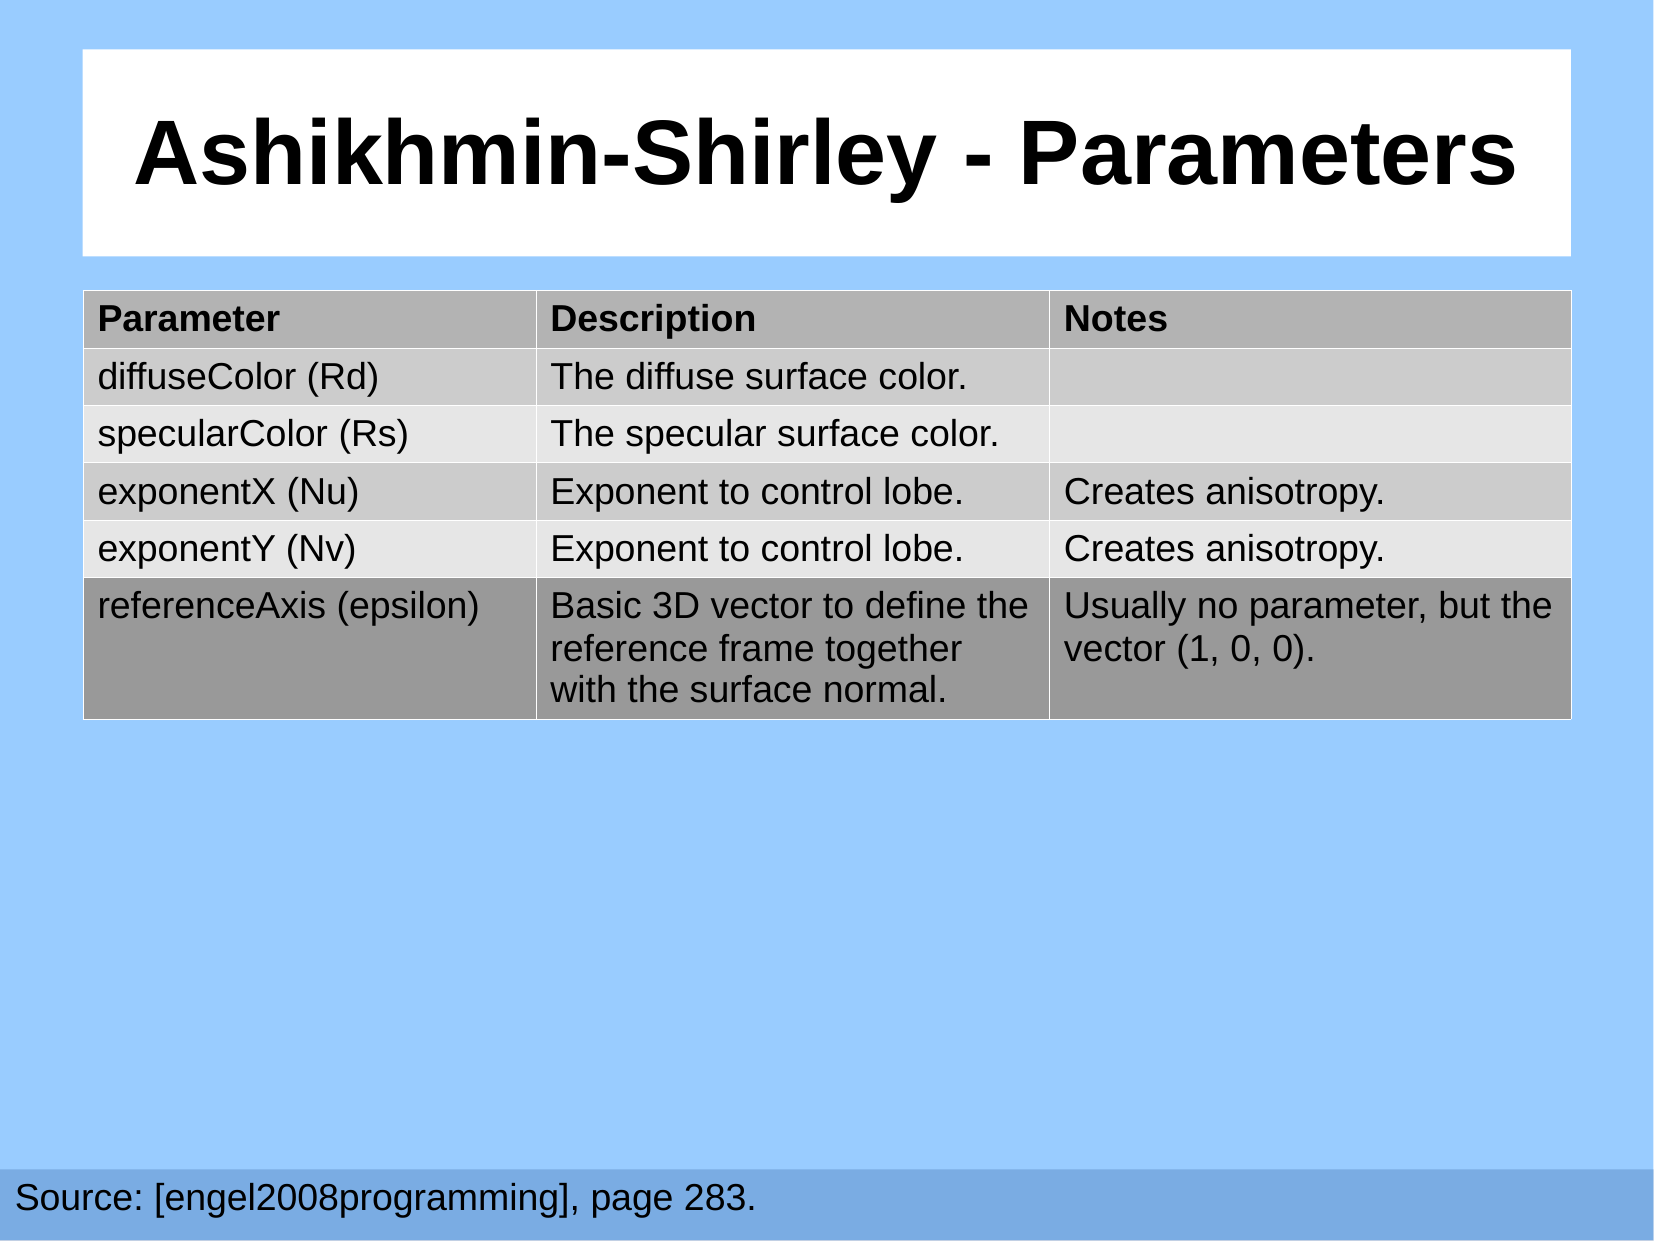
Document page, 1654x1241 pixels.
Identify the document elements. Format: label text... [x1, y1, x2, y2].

table_cell Creates anisotropy. [1050, 463, 1571, 520]
table_cell exponentX (Nu) [84, 463, 536, 520]
table_cell diffuseColor (Rd) [84, 349, 536, 405]
table_cell The specular surface color. [537, 406, 1049, 462]
table_cell specularColor (Rs) [84, 406, 536, 462]
table_header Notes [1050, 291, 1571, 348]
table_header Description [537, 291, 1049, 348]
table_cell Exponent to control lobe. [537, 463, 1049, 520]
table_cell exponentY (Nv) [84, 521, 536, 577]
table_cell referenceAxis (epsilon) [84, 578, 536, 719]
table_header Parameter [84, 291, 536, 348]
table_cell [1050, 349, 1571, 405]
table_cell [1050, 406, 1571, 462]
table_cell Usually no parameter, but the vector (1, 0, 0). [1050, 578, 1571, 719]
title Ashikhmin-Shirley - Parameters [82, 49, 1571, 257]
table_cell Creates anisotropy. [1050, 521, 1571, 577]
table_cell The diffuse surface color. [537, 349, 1049, 405]
text_box Source: [engel2008programming], page 283. [0, 1169, 1654, 1241]
table_cell Exponent to control lobe. [537, 521, 1049, 577]
table_cell Basic 3D vector to define the reference frame together with the surface normal. [537, 578, 1049, 719]
